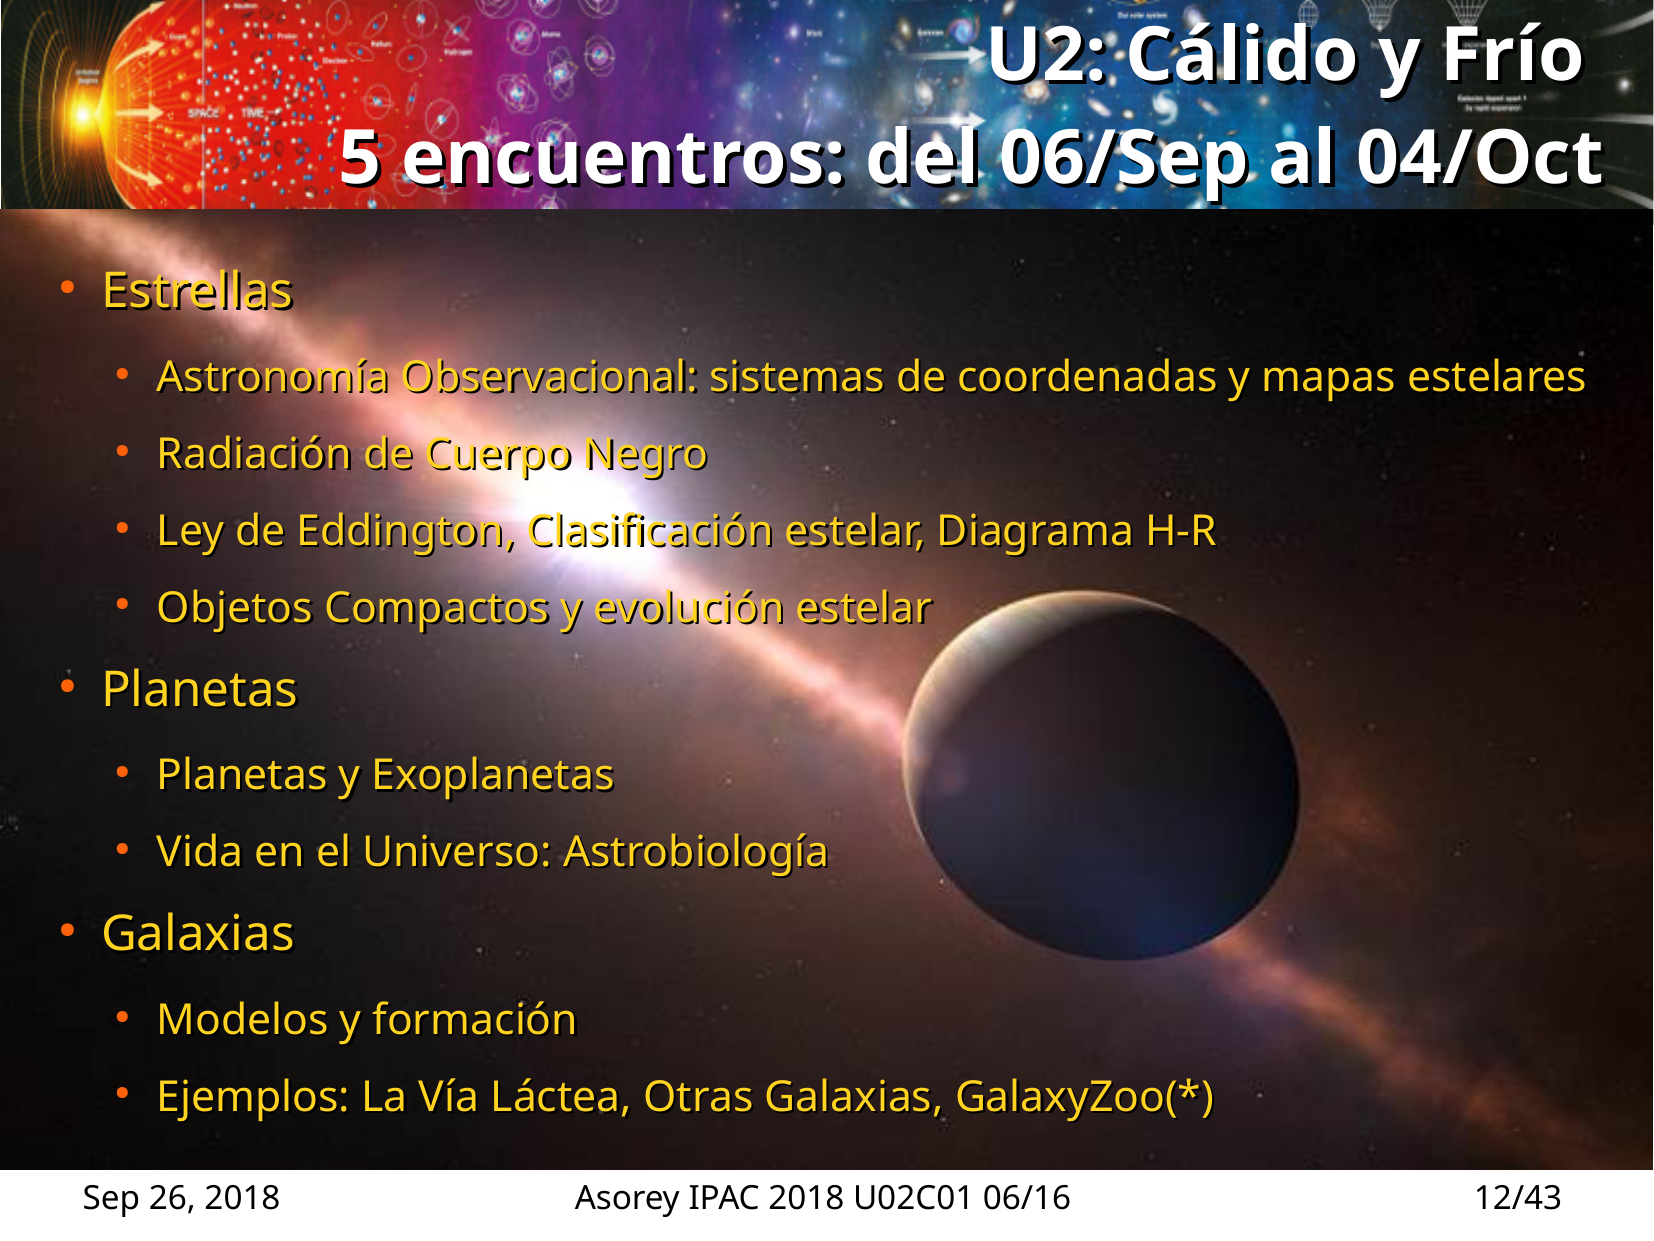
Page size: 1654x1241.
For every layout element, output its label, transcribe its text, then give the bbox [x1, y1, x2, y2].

list Estrellas Astronomía Observacional: sistemas de coordenadas y mapas estelares Radiación de Cuerpo Negro Ley de Eddington, Clasificación estelar, Diagrama H-R Objetos Compactos y evolución estelar Planetas Planetas y Exoplanetas Vida en el Universo: Astrobiología Galaxias Modelos y formación Ejemplos: La Vía Láctea, Otras Galaxias, GalaxyZoo(*) [45, 255, 1606, 1156]
title U2: Cálido y Frío 5 encuentros: del 06/Sep al 04/Oct [45, 11, 1606, 195]
picture [0, 0, 1654, 1171]
